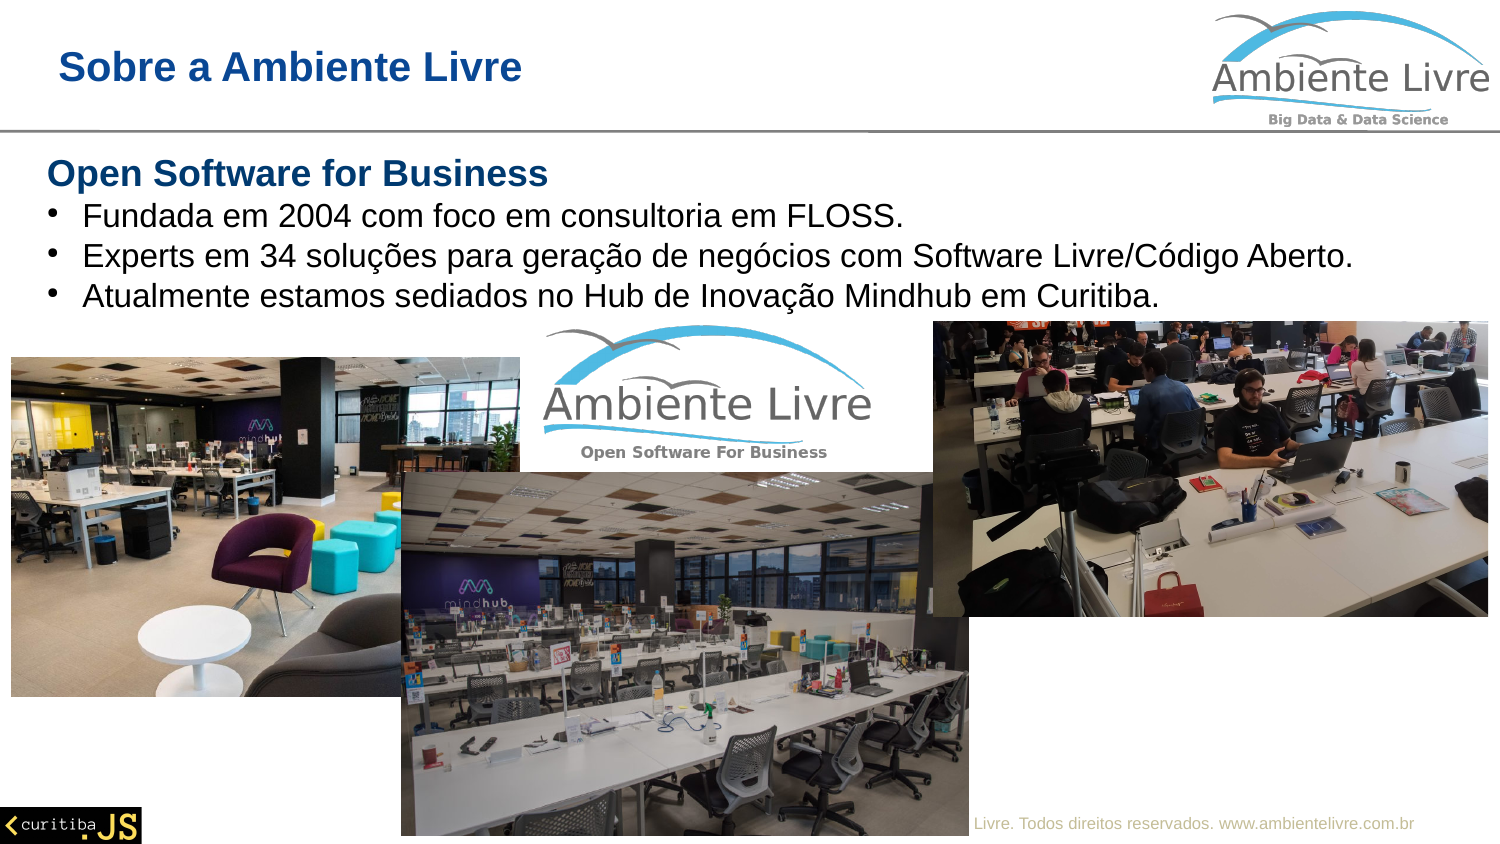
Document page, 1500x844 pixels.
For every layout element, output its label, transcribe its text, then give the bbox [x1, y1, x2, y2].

title Sobre a Ambiente Livre [43, 8, 1127, 129]
picture [11, 204, 1489, 836]
picture [0, 807, 142, 844]
picture [1212, 11, 1489, 127]
text_box Open Software for Business Fundada em 2004 com foco em consultoria em FLOSS. Experts em 34 soluções para geração de negócios com Software Livre/Código Aberto. Atualmente estamos sediados no Hub de Inovação Mindhub em Curitiba. [32, 141, 1453, 322]
